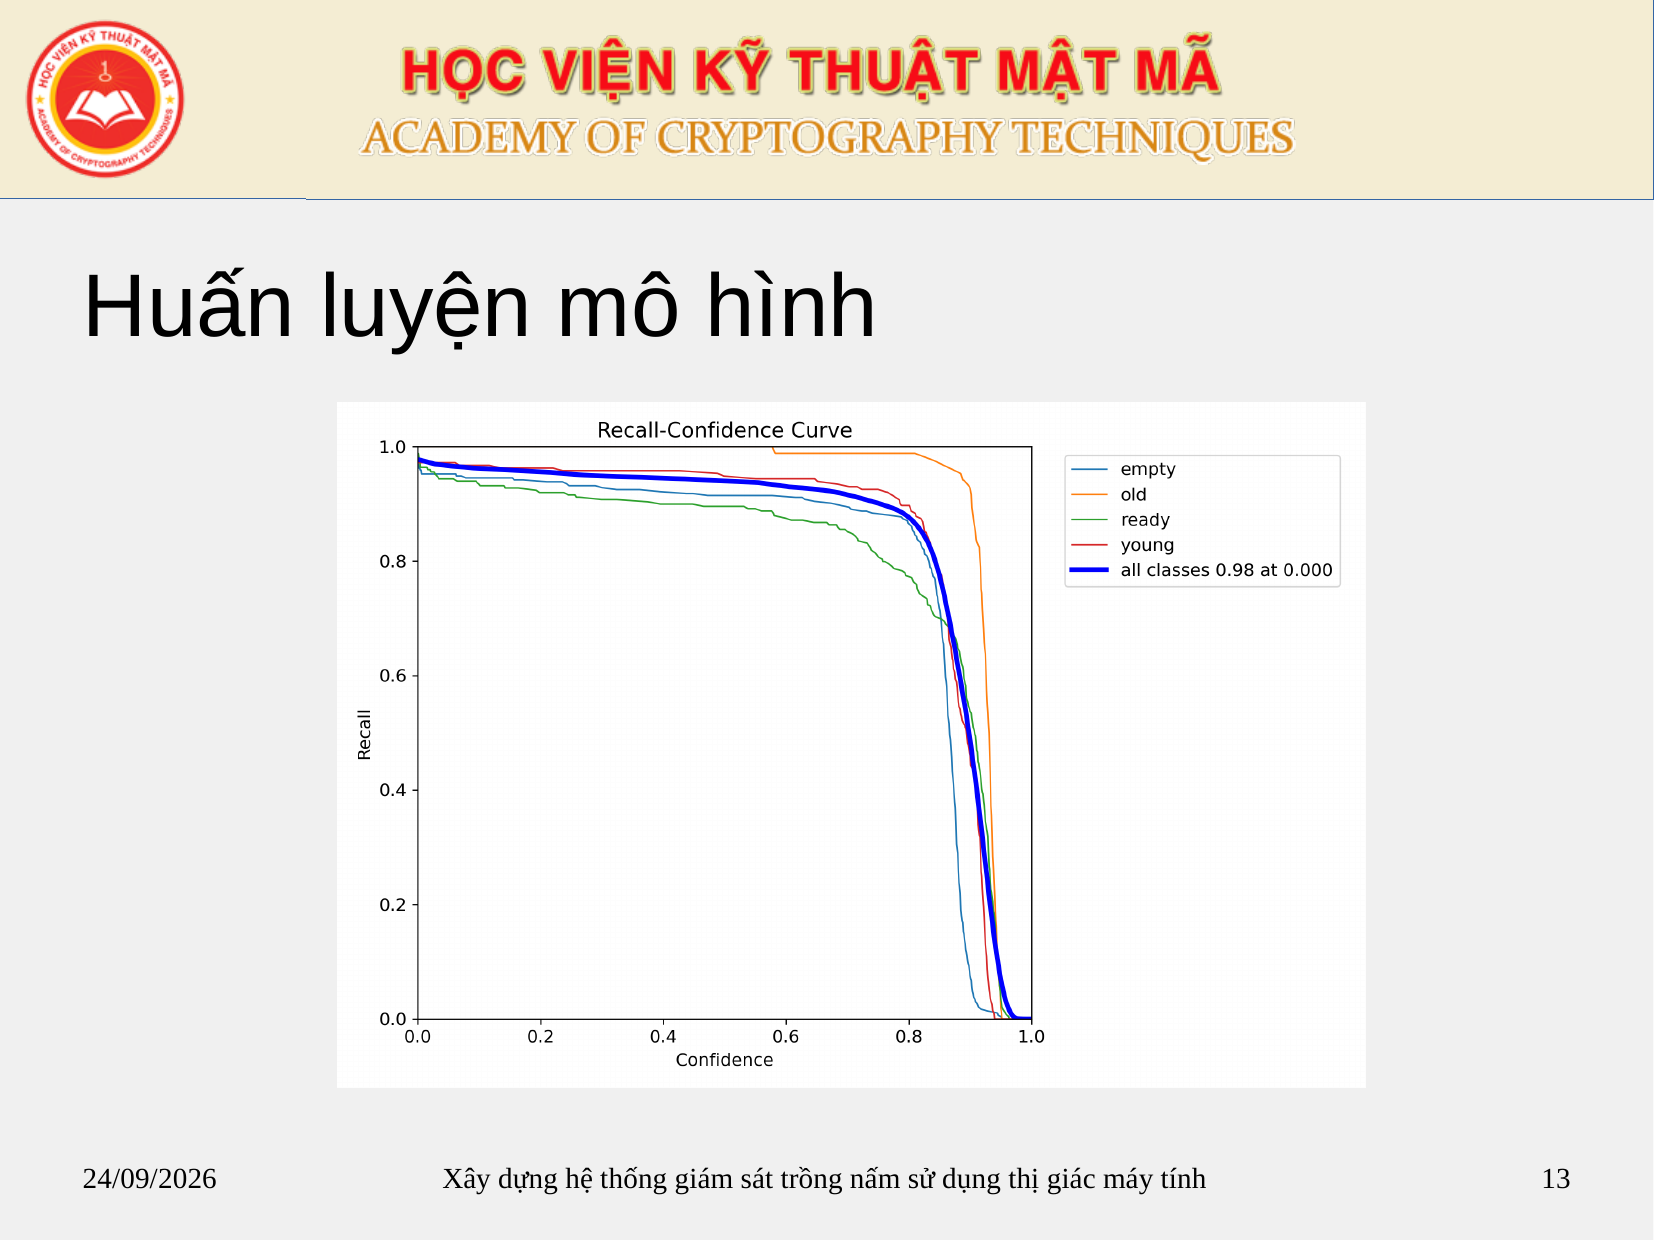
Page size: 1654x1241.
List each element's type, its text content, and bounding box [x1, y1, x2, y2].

picture [358, 31, 1296, 165]
picture [17, 11, 194, 188]
picture [337, 402, 1366, 1088]
title Huấn luyện mô hình [82, 236, 1576, 375]
